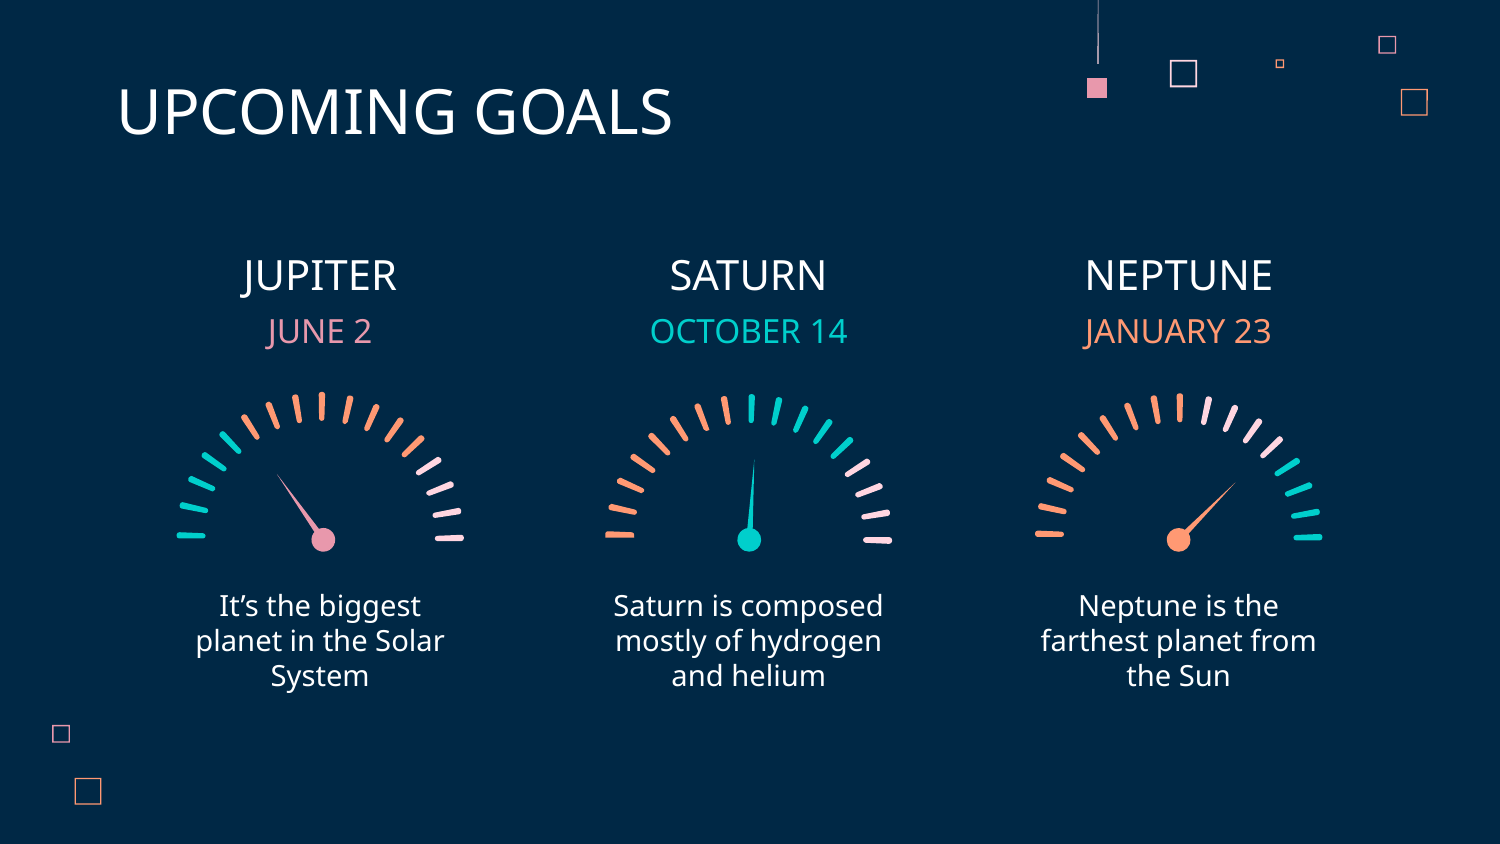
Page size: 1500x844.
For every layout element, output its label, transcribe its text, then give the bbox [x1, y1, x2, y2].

text_box [415, 456, 442, 476]
text_box [432, 507, 462, 518]
text_box [201, 452, 227, 472]
title JUPITER [166, 207, 475, 295]
text_box [1242, 418, 1263, 444]
text_box [1291, 508, 1320, 519]
text_box [265, 401, 280, 430]
title SATURN [594, 207, 904, 295]
title NEPTUNE [1024, 207, 1334, 295]
text_box [426, 481, 454, 496]
text_box [1038, 503, 1067, 515]
text_box [863, 537, 893, 544]
text_box [276, 473, 336, 552]
text_box [617, 477, 645, 494]
text_box [434, 534, 464, 542]
text_box [694, 403, 710, 431]
text_box [1077, 432, 1101, 455]
text_box [318, 391, 326, 421]
text_box [855, 483, 883, 498]
text_box [861, 509, 890, 520]
subtitle Saturn is composed mostly of hydrogen and helium [594, 572, 904, 756]
text_box [364, 403, 380, 432]
text_box [1274, 457, 1300, 477]
text_box [219, 431, 242, 454]
text_box [813, 418, 833, 445]
text_box [669, 415, 689, 442]
subtitle It’s the biggest planet in the Solar System [166, 572, 475, 756]
text_box [1046, 477, 1074, 493]
text_box [1035, 530, 1064, 537]
text_box [648, 432, 671, 456]
text_box [342, 395, 354, 425]
title OCTOBER 14 [594, 295, 904, 365]
text_box [1166, 482, 1236, 552]
text_box [1060, 452, 1086, 473]
text_box [1099, 415, 1119, 441]
text_box [384, 417, 404, 443]
text_box [605, 531, 635, 538]
text_box [241, 414, 260, 440]
text_box [1222, 404, 1238, 433]
text_box [1260, 436, 1284, 459]
subtitle Neptune is the farthest planet from the Sun [1024, 572, 1334, 756]
text_box [1293, 533, 1323, 541]
text_box [292, 394, 302, 424]
text_box [771, 397, 783, 426]
text_box [830, 436, 854, 460]
text_box [1284, 482, 1313, 497]
text_box [720, 396, 731, 425]
text_box [1150, 395, 1161, 425]
text_box [179, 502, 209, 514]
text_box [1176, 393, 1183, 423]
text_box [1201, 396, 1212, 426]
text_box [630, 453, 656, 474]
text_box [401, 435, 425, 458]
text_box [188, 475, 216, 492]
text_box [176, 532, 206, 539]
text_box [793, 405, 809, 433]
title UPCOMING GOALS [101, 67, 878, 163]
text_box [608, 503, 637, 515]
text_box [737, 459, 762, 552]
title JANUARY 23 [1024, 295, 1334, 365]
text_box [844, 458, 871, 478]
text_box [1124, 402, 1139, 431]
text_box [748, 394, 755, 424]
title JUNE 2 [166, 295, 475, 365]
